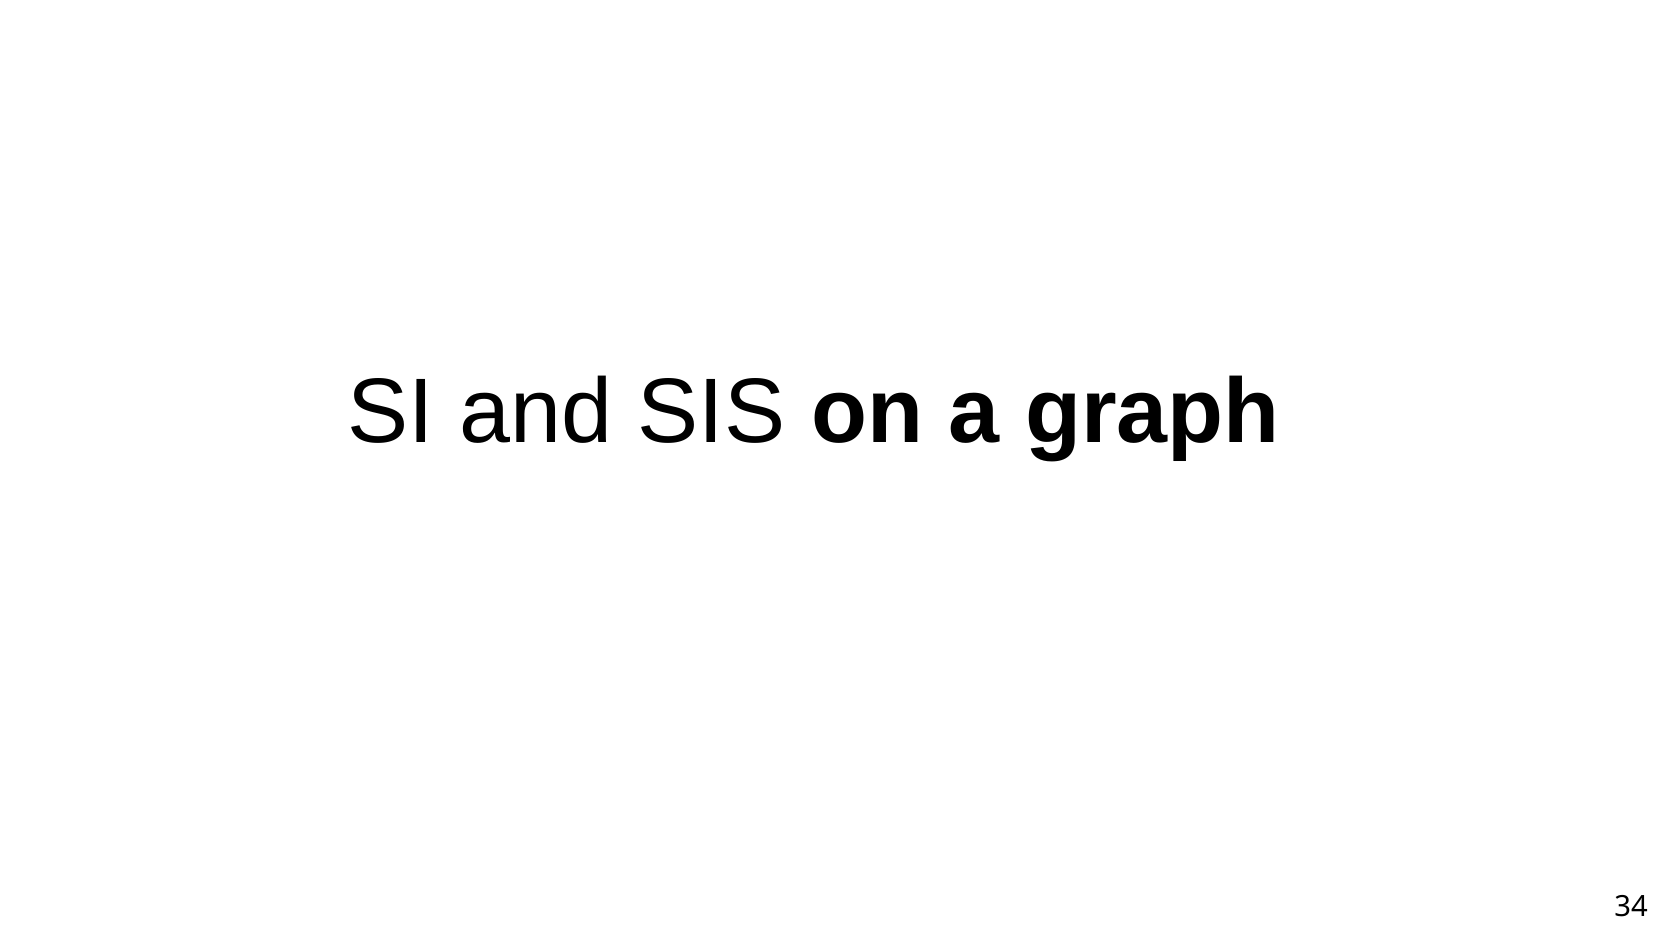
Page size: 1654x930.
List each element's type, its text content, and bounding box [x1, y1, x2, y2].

title SI and SIS on a graph [69, 333, 1558, 489]
